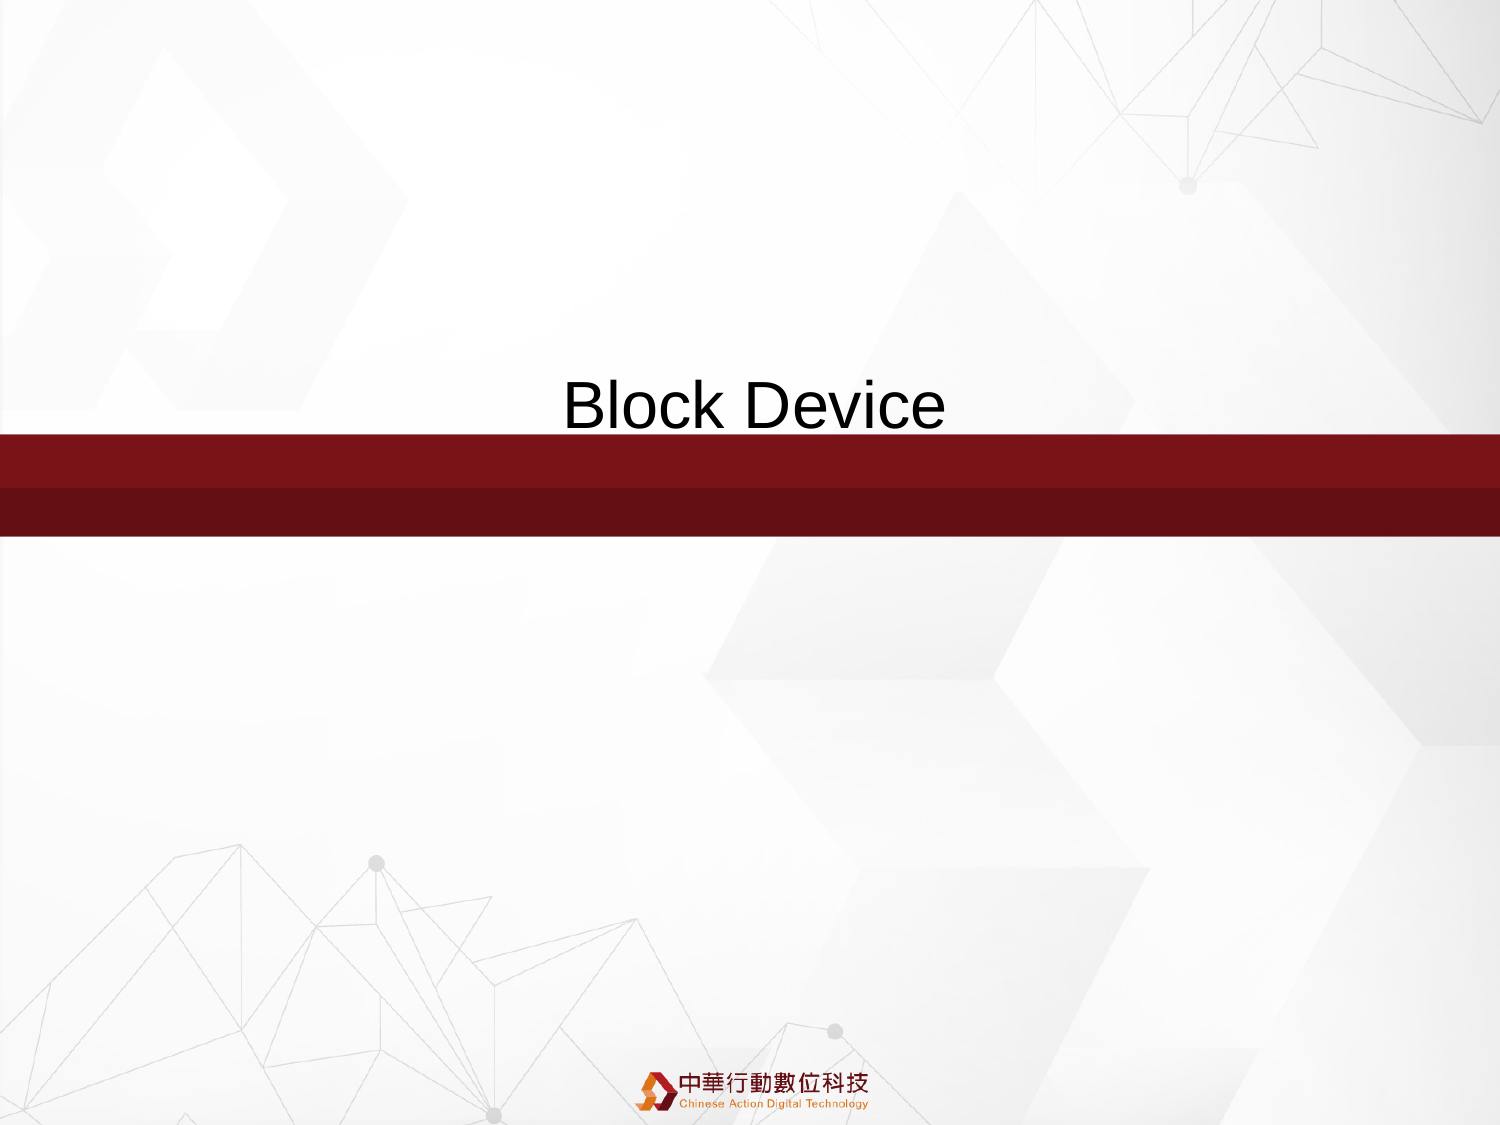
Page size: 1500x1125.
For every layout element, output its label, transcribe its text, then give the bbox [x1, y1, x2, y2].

picture [0, 0, 1500, 1125]
subtitle Block Device [80, 305, 1431, 505]
